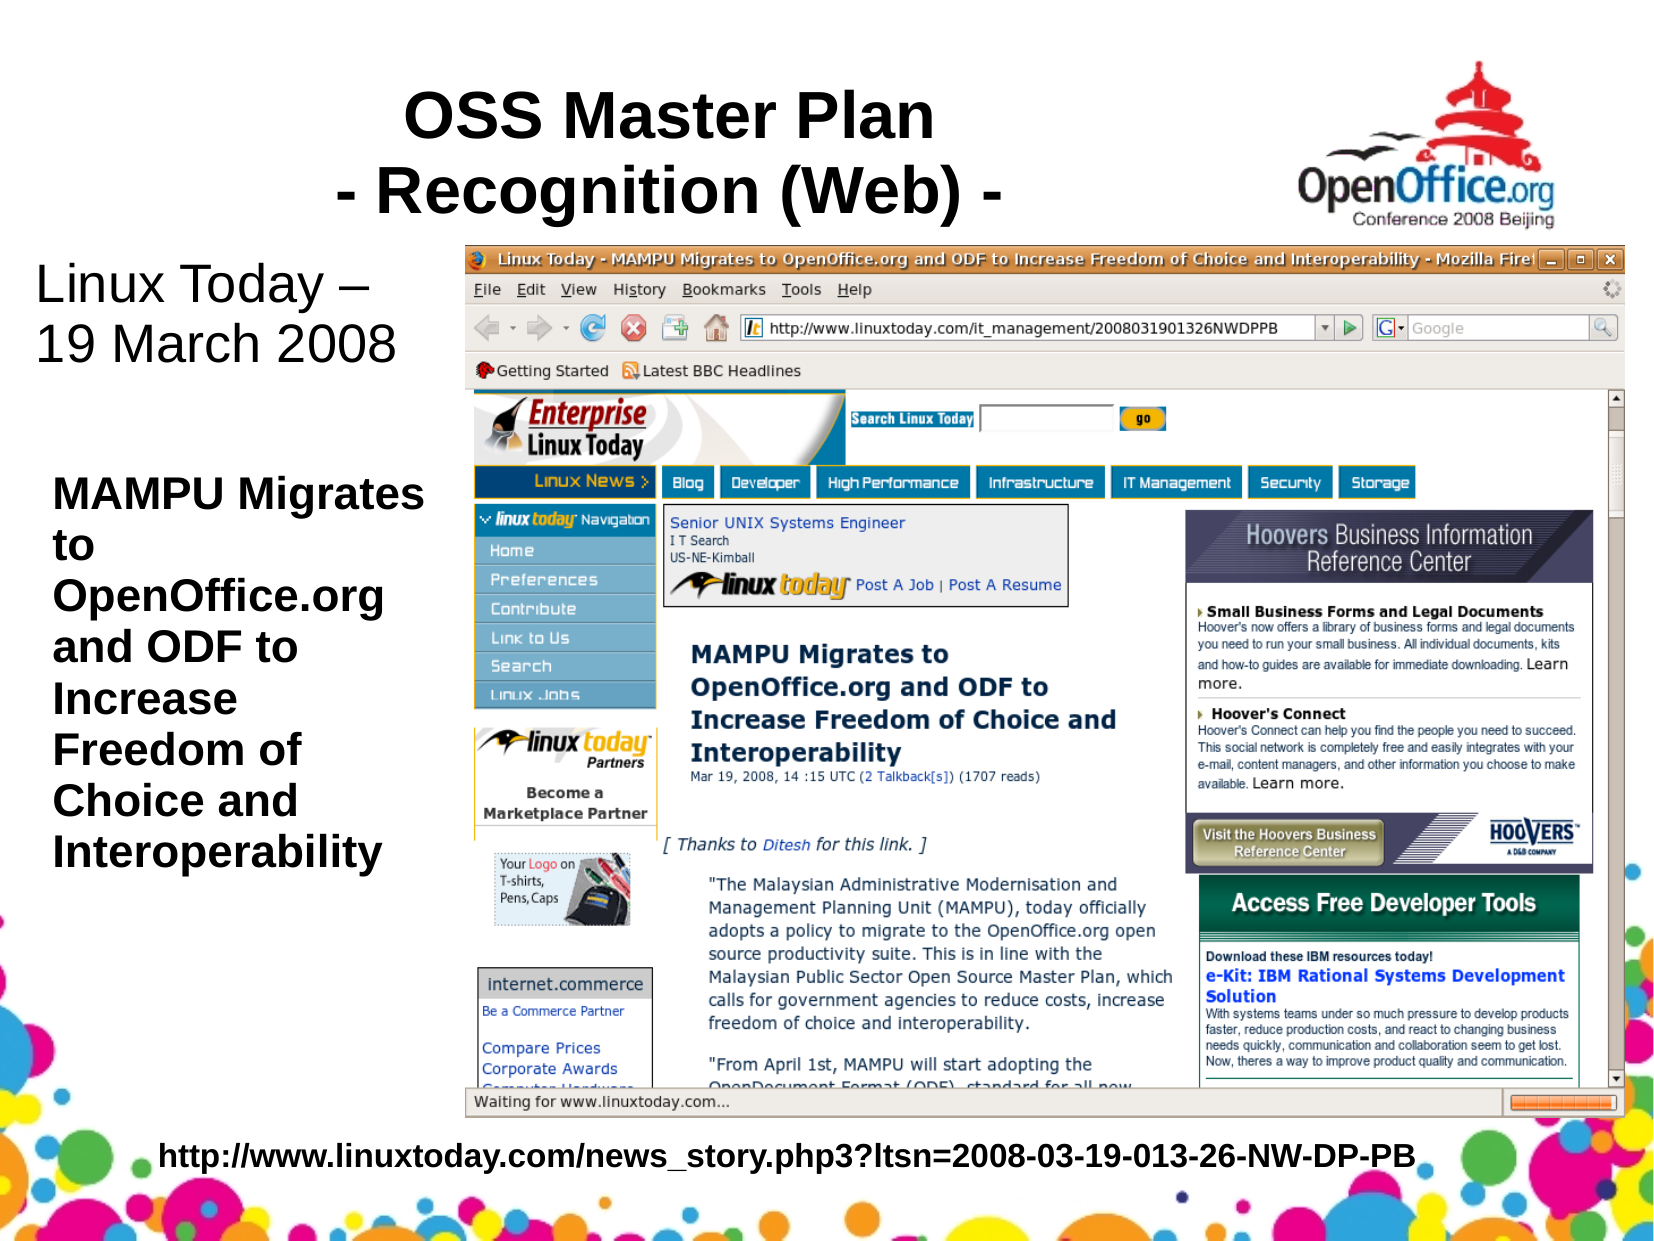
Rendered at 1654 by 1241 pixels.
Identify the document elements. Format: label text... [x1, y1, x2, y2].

text_box http://www.linuxtoday.com/news_story.php3?ltsn=2008-03-19-013-26-NW-DP-PB [143, 1129, 1445, 1182]
text_box Linux Today – 19 March 2008 [21, 245, 473, 376]
picture [0, 51, 1654, 1241]
text_box MAMPU Migrates to OpenOffice.org and ODF to Increase Freedom of Choice and Interoperability [37, 460, 450, 886]
title OSS Master Plan - Recognition (Web) - [82, 49, 1258, 245]
